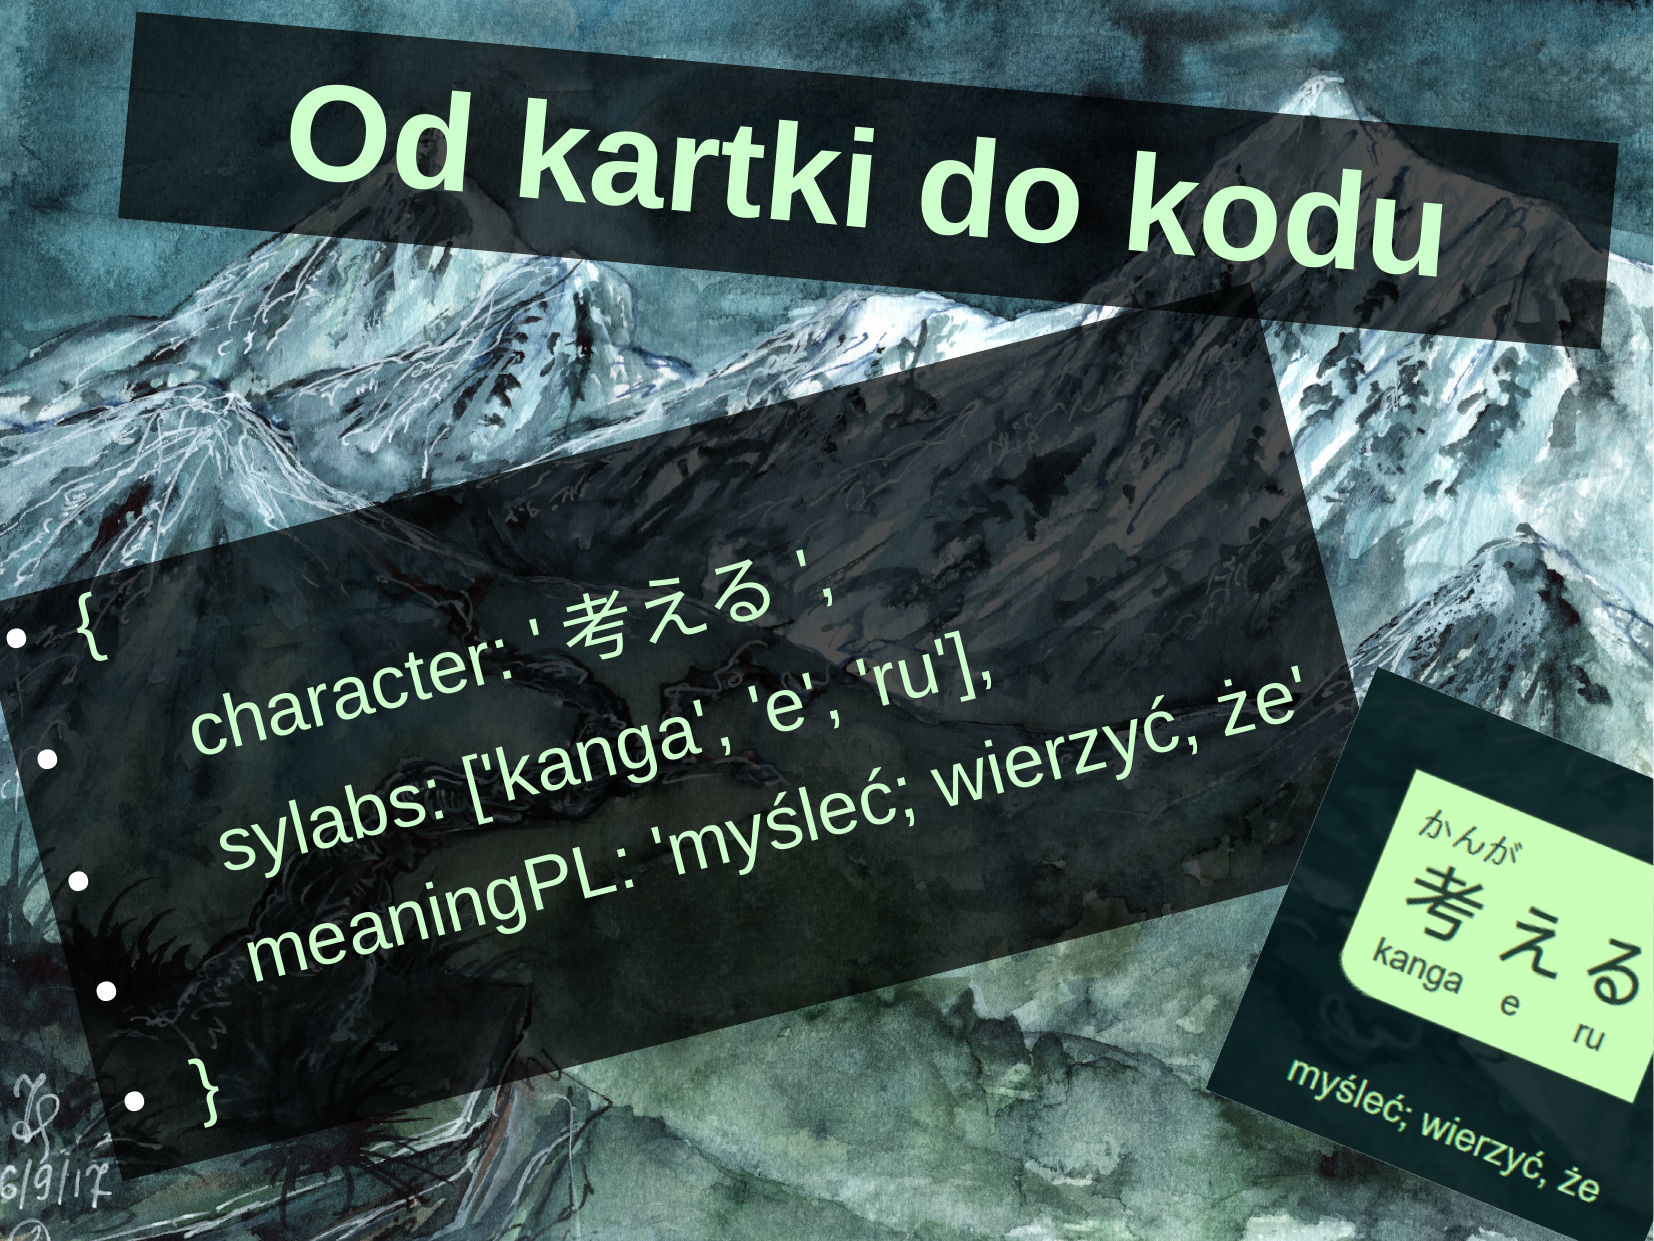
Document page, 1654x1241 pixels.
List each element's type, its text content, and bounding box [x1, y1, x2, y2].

list { character: '考える', sylabs: ['kanga', 'e', 'ru'], meaningPL: 'myśleć; wierzyć, że' } [0, 282, 1359, 1182]
title Od kartki do kodu [118, 11, 1619, 350]
picture [0, 0, 1654, 1241]
